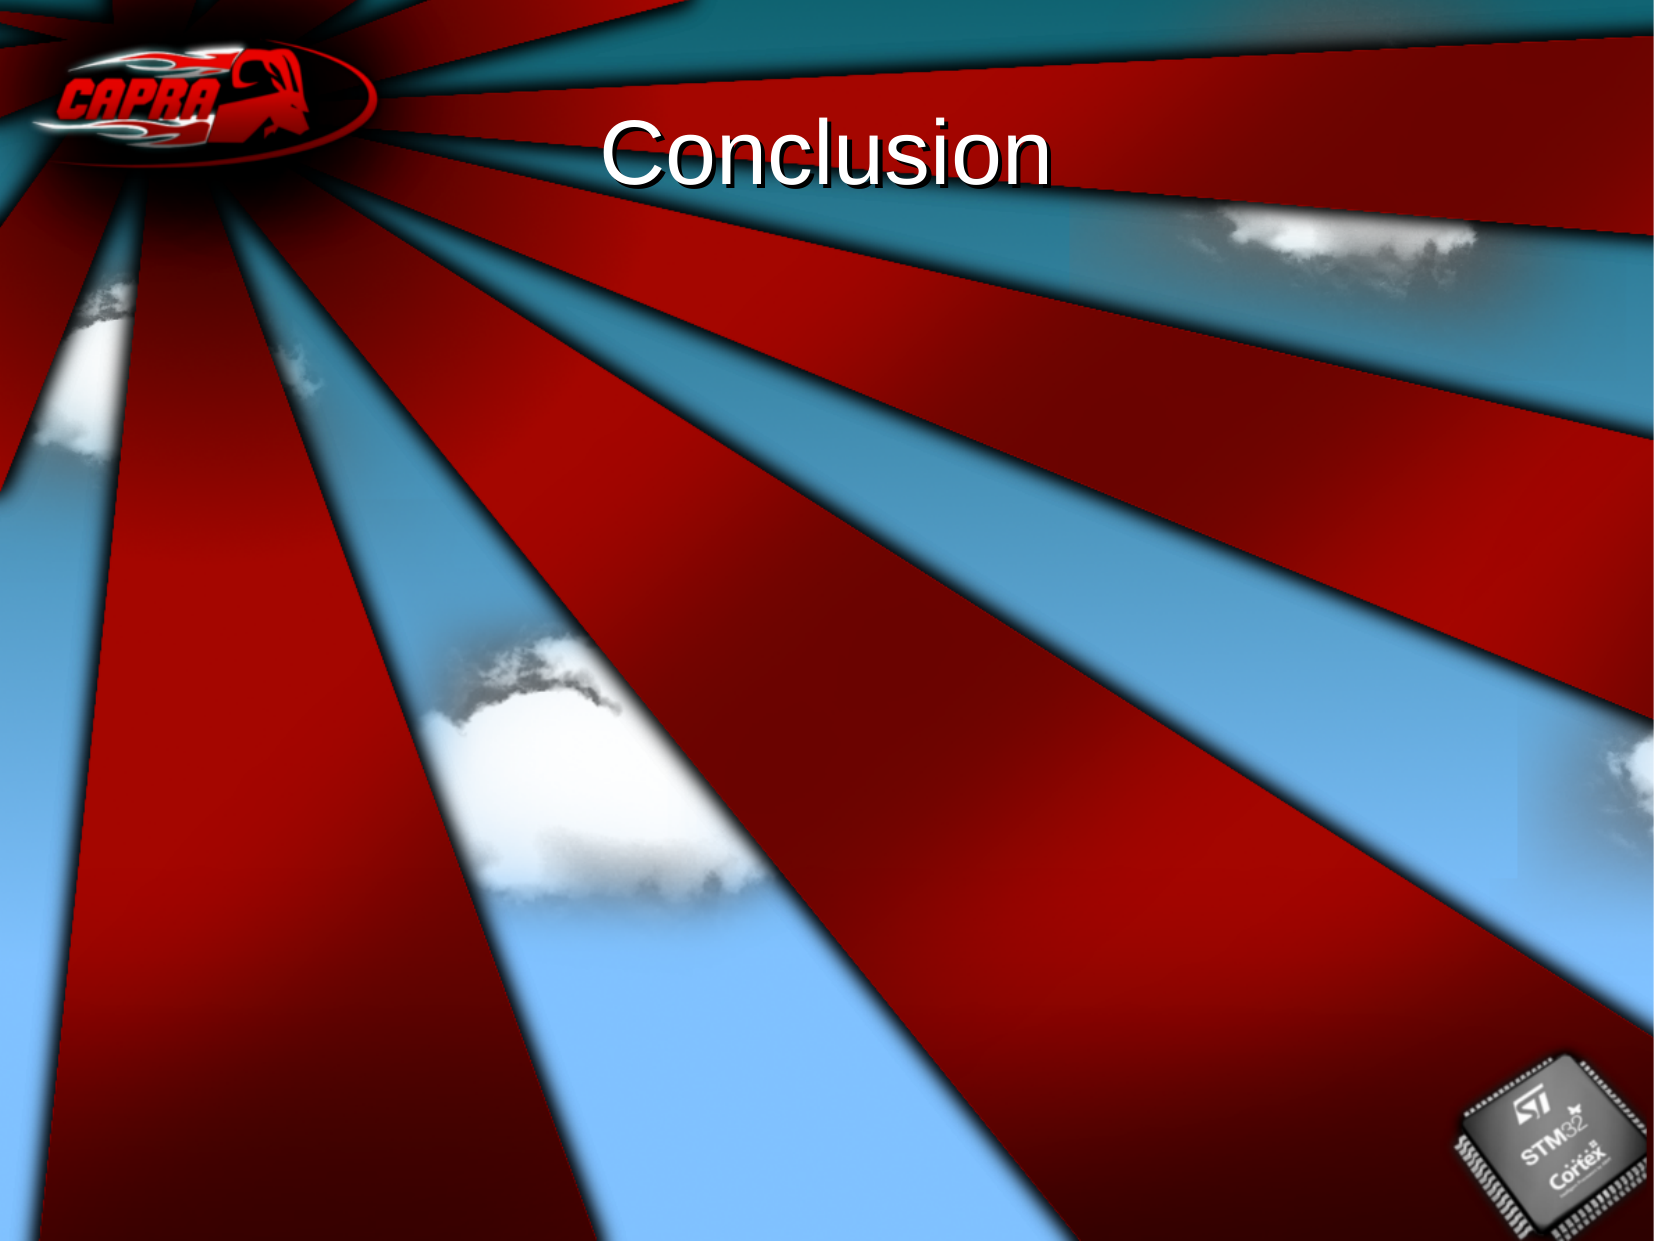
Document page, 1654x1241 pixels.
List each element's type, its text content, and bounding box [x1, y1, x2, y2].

title Conclusion [82, 56, 1571, 250]
picture [0, 0, 1654, 1241]
